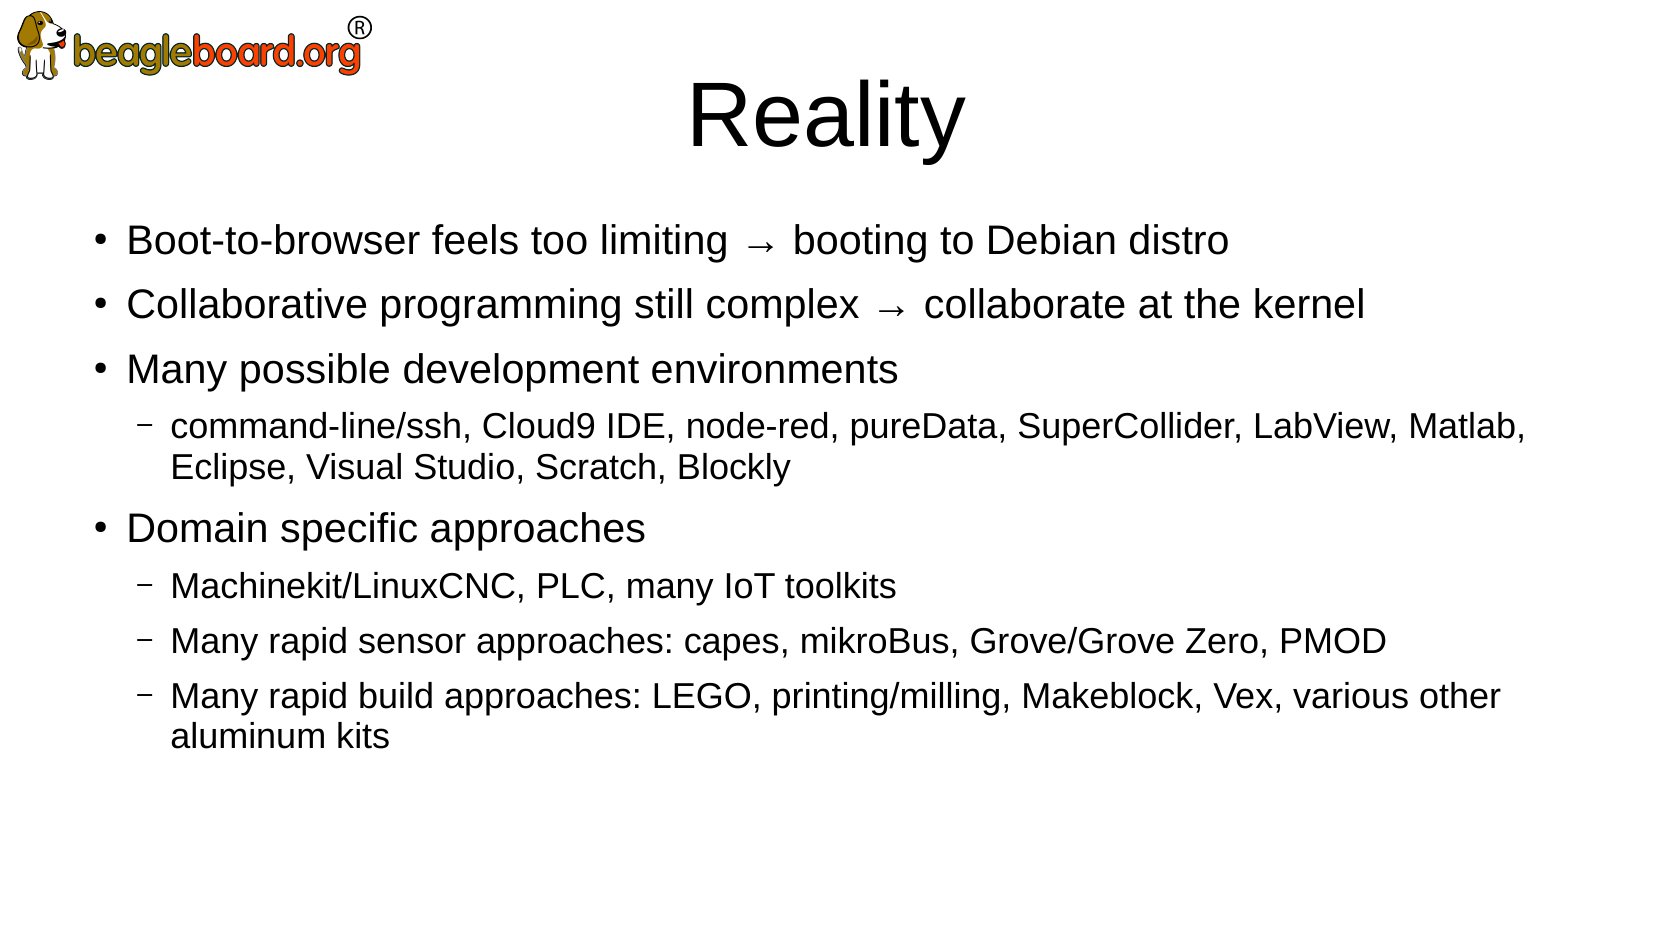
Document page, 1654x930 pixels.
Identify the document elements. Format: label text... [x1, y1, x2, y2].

list Boot-to-browser feels too limiting → booting to Debian distro Collaborative programming still complex → collaborate at the kernel Many possible development environments command-line/ssh, Cloud9 IDE, node-red, pureData, SuperCollider, LabView, Matlab, Eclipse, Visual Studio, Scratch, Blockly Domain specific approaches Machinekit/LinuxCNC, PLC, many IoT toolkits Many rapid sensor approaches: capes, mikroBus, Grove/Grove Zero, PMOD Many rapid build approaches: LEGO, printing/milling, Makeblock, Vex, various other aluminum kits [82, 217, 1571, 757]
title Reality [82, 37, 1571, 193]
picture [17, 11, 372, 80]
